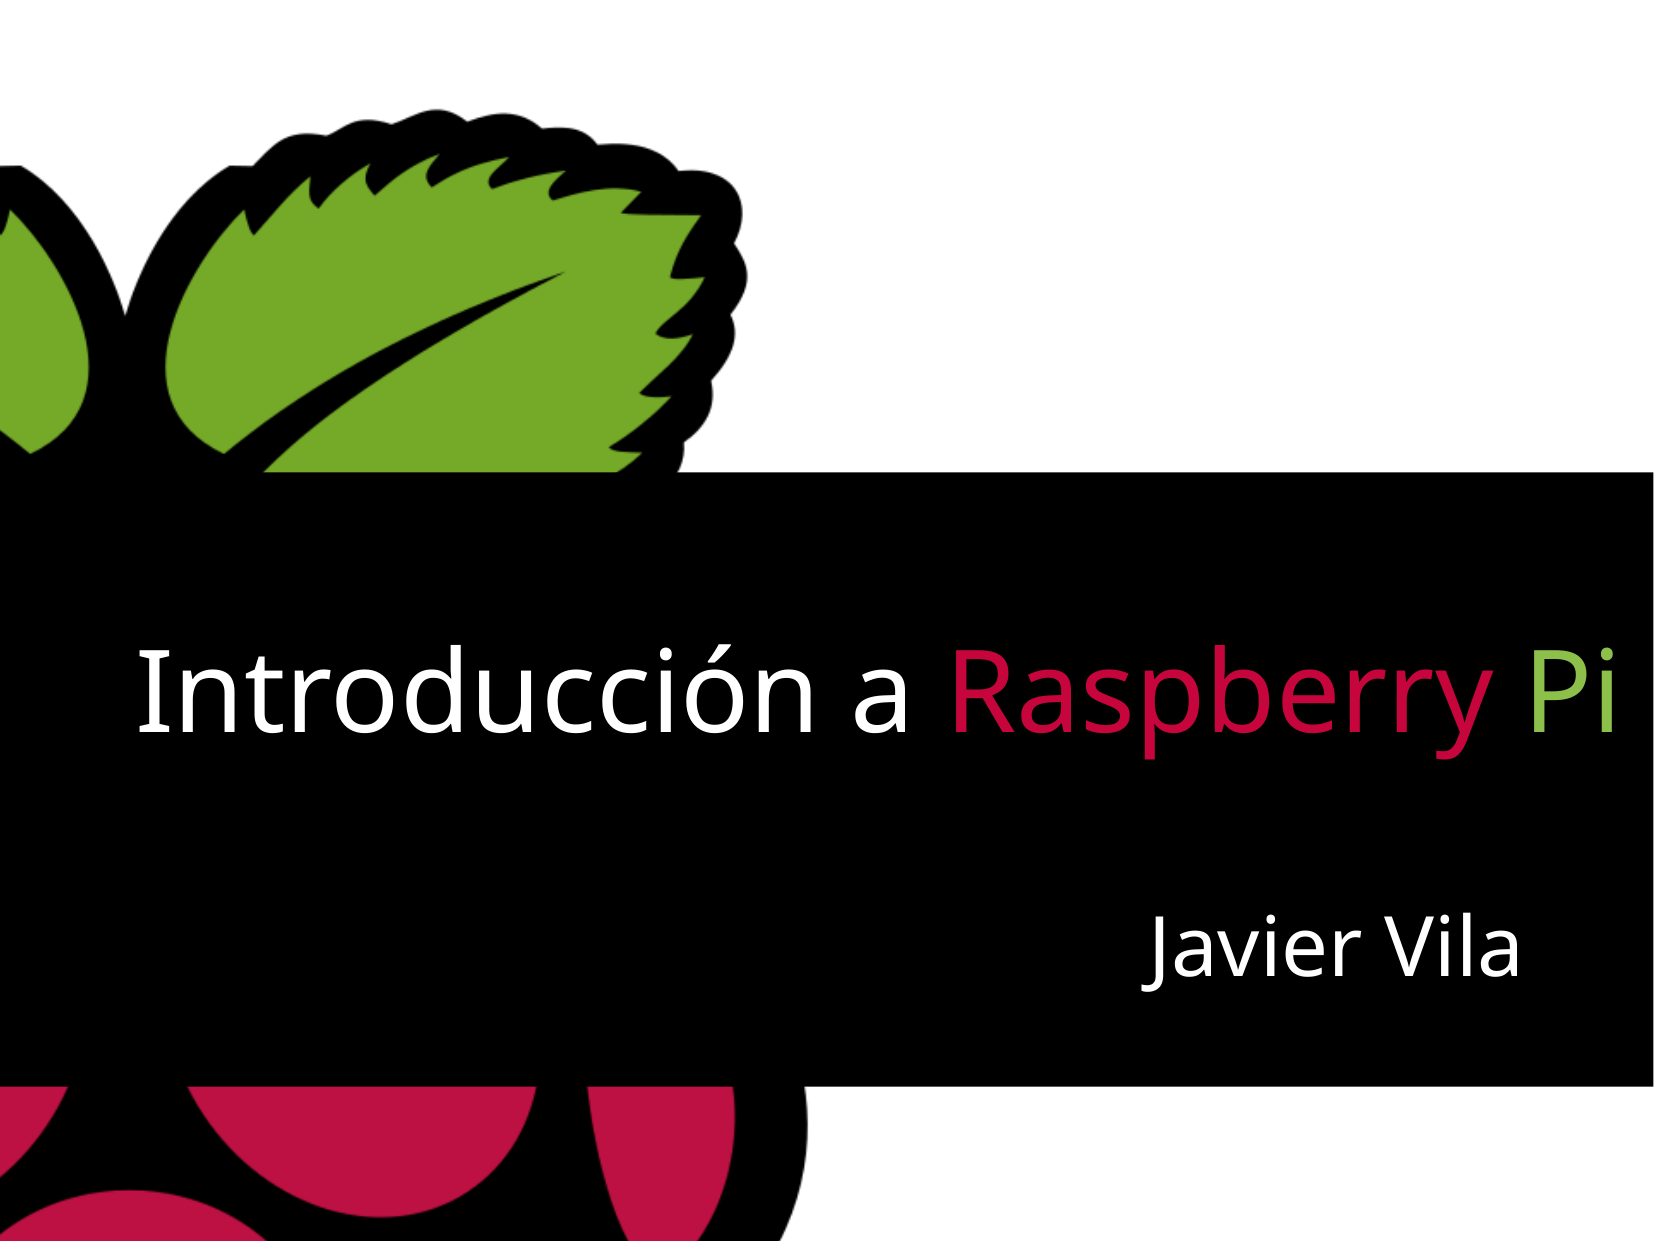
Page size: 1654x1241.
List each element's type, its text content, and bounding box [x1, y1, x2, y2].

text_box [0, 0, 1654, 1241]
picture [0, 106, 815, 472]
text_box Introducción a Raspberry Pi [120, 602, 1555, 743]
picture [0, 1087, 815, 1241]
text_box Javier Vila [1133, 879, 1545, 987]
